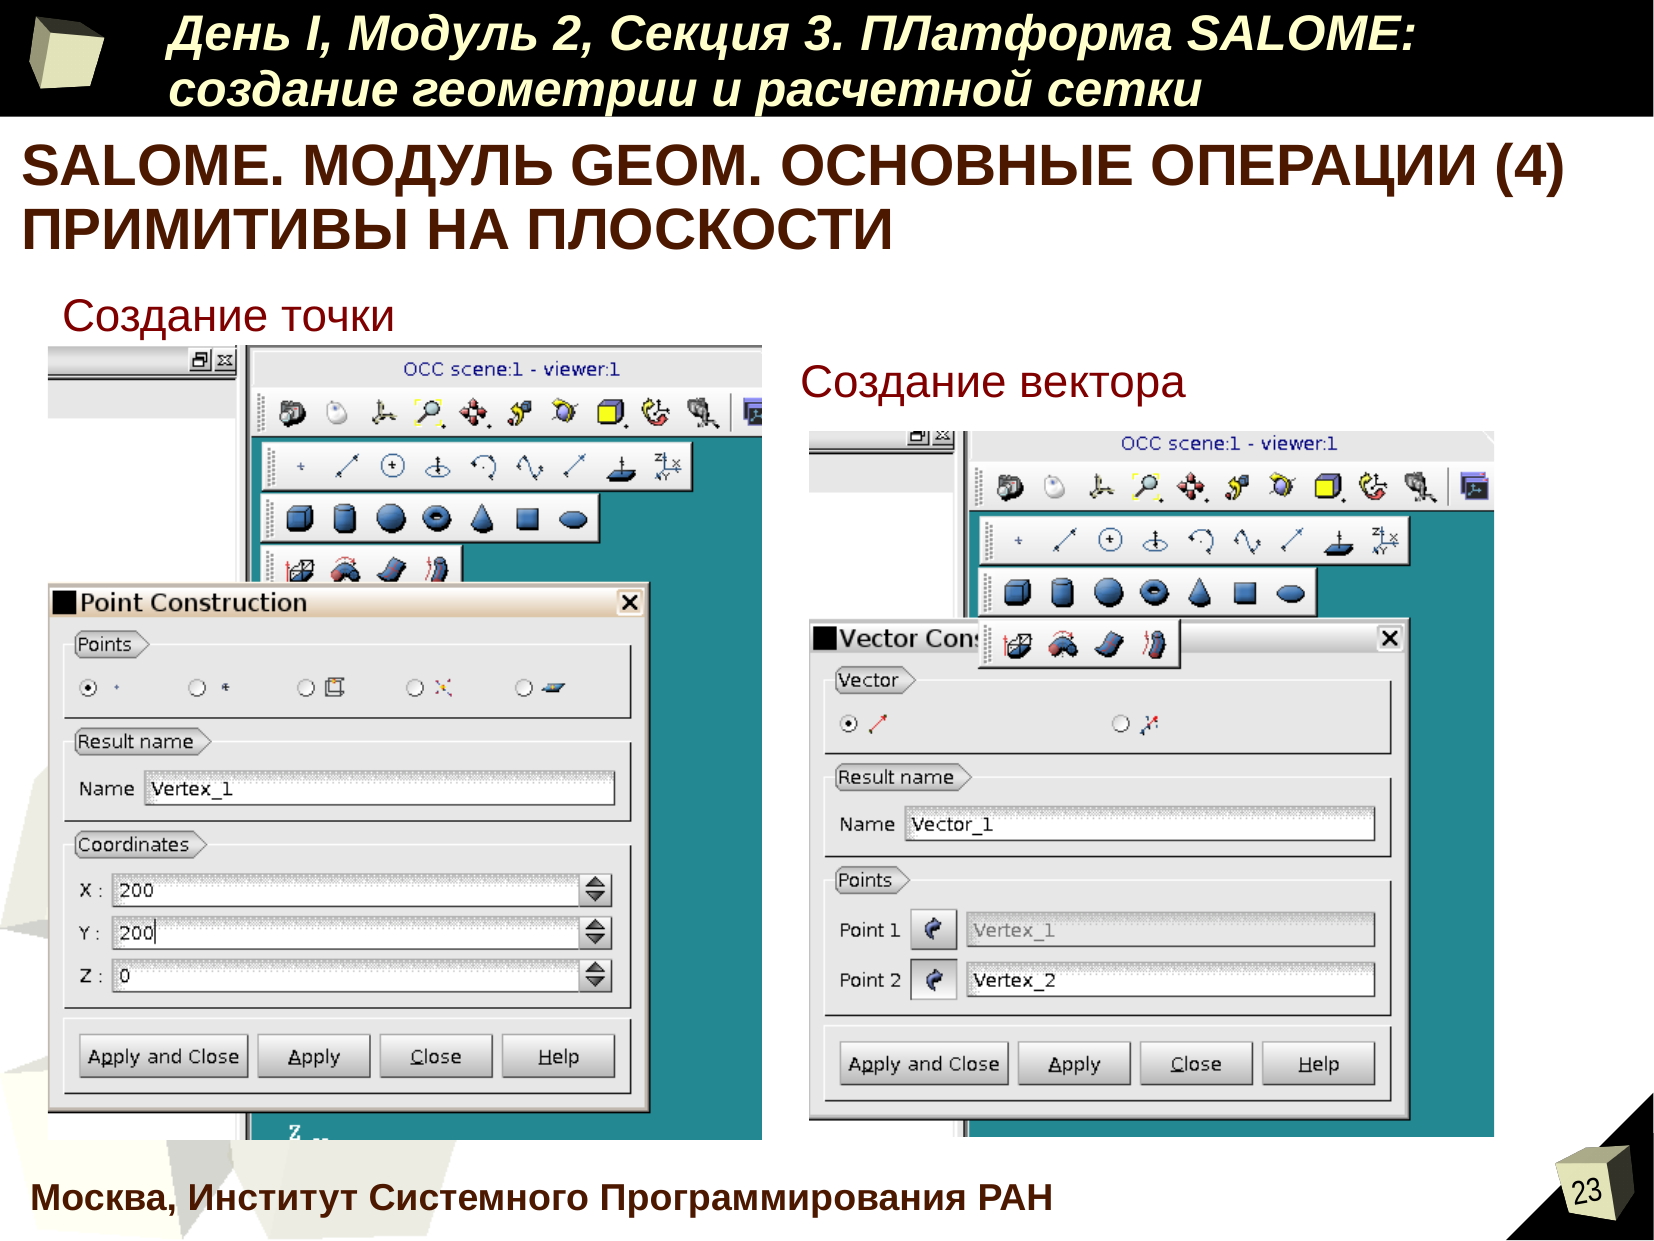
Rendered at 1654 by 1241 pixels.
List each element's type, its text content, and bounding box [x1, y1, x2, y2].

picture [464, 1193, 472, 1198]
text_box SALOME. МОДУЛЬ GEOM. ОСНОВНЫЕ ОПЕРАЦИИ (4) ПРИМИТИВЫ НА ПЛОСКОСТИ [6, 124, 1582, 270]
text_box Создание вектора [785, 348, 1495, 415]
picture [0, 345, 762, 1241]
picture [809, 431, 1495, 1137]
text_box Создание точки [47, 282, 756, 349]
